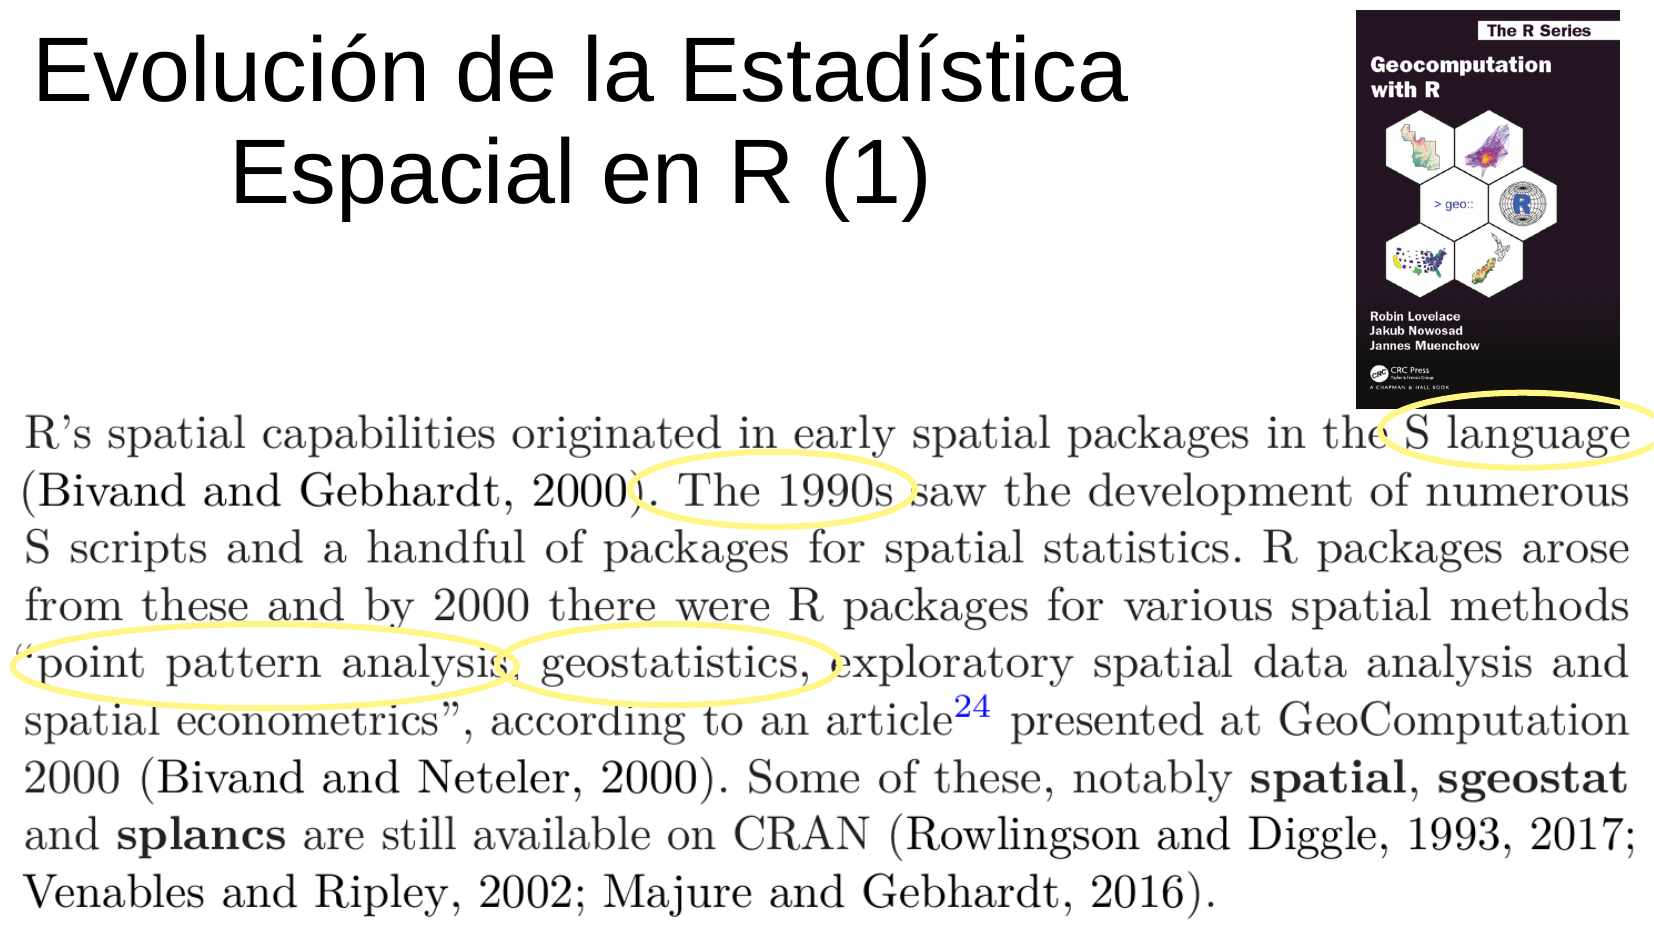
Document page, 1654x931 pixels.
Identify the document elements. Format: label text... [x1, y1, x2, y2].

picture [2, 10, 1654, 931]
text_box [12, 624, 841, 709]
text_box [630, 451, 916, 527]
title Evolución de la Estadística Espacial en R (1) [0, 18, 1163, 224]
text_box [1380, 392, 1654, 468]
